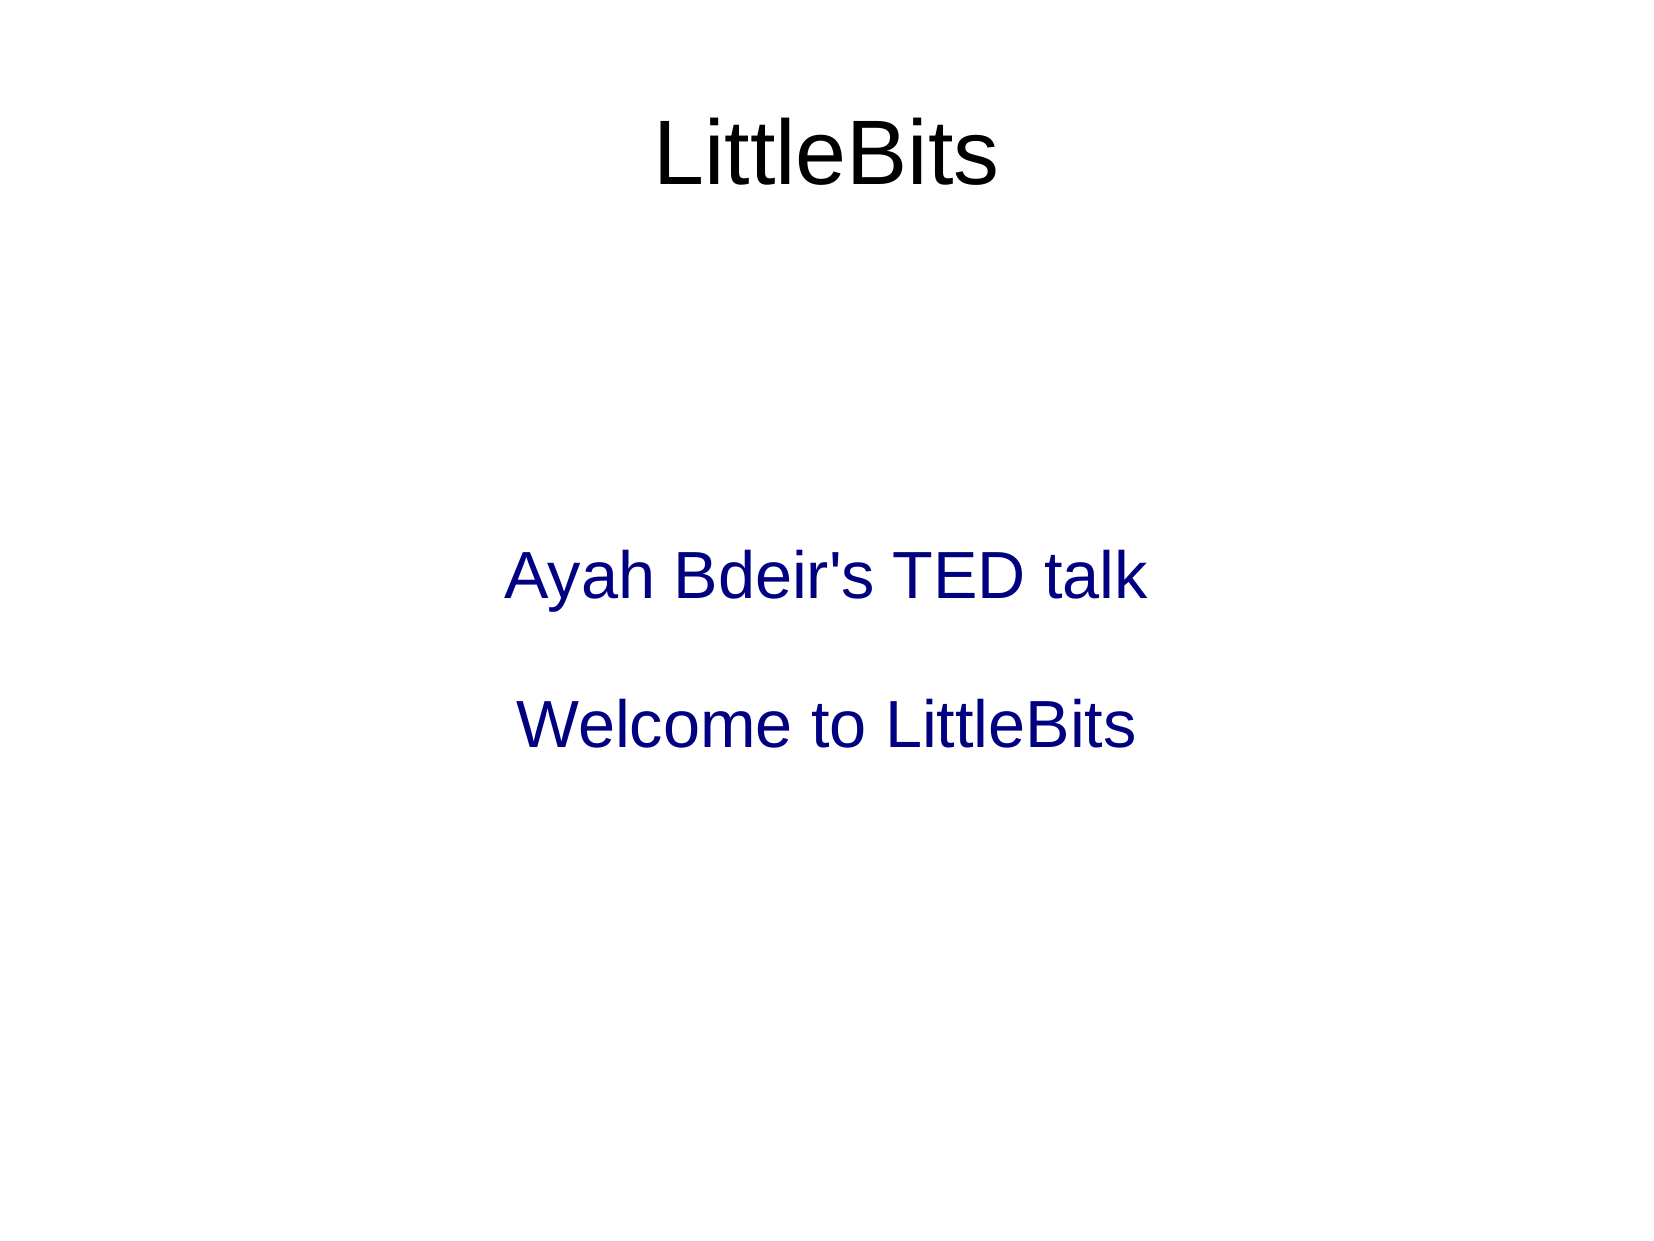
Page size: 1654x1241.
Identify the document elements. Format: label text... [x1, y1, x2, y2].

subtitle Ayah Bdeir's TED talk Welcome to LittleBits [82, 290, 1571, 1010]
title LittleBits [82, 49, 1571, 257]
